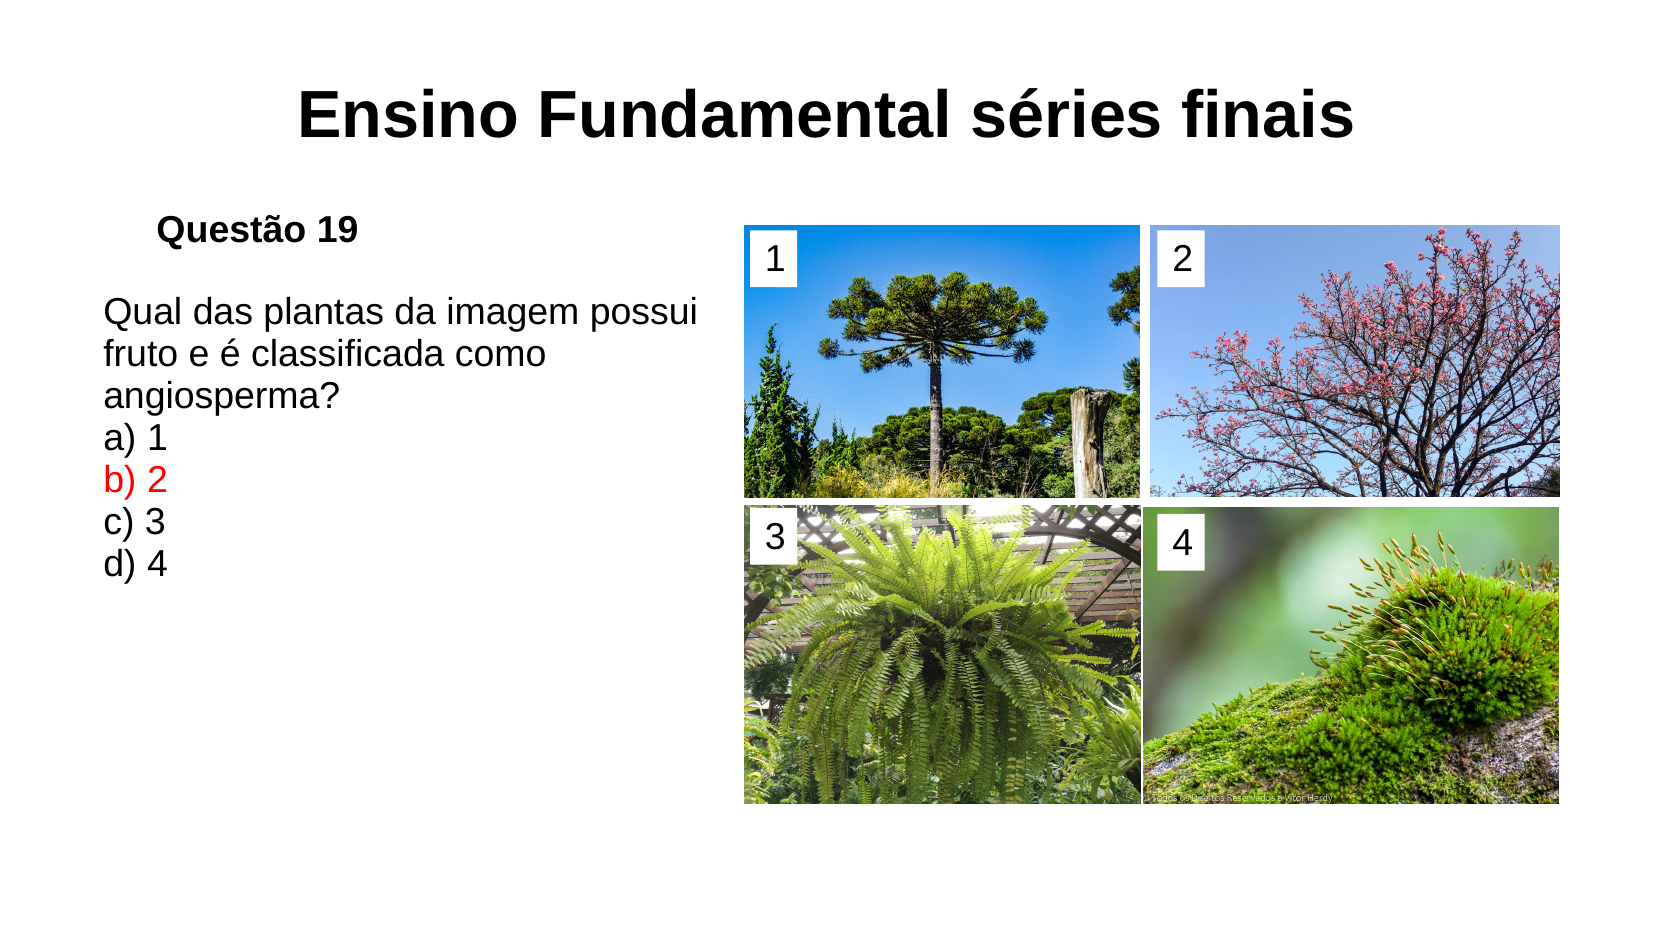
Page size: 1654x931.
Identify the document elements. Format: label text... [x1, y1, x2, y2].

text_box 1 [750, 230, 798, 288]
text_box Qual das plantas da imagem possui fruto e é classificada como angiosperma? a) 1 b) 2 c) 3 d) 4 [88, 283, 786, 593]
text_box Questão 19 [141, 200, 839, 258]
title Ensino Fundamental séries finais [82, 37, 1571, 193]
picture [744, 505, 1141, 804]
picture [1150, 225, 1560, 497]
picture [744, 225, 1140, 498]
picture [1143, 507, 1559, 804]
text_box 3 [750, 507, 798, 565]
text_box 4 [1157, 513, 1205, 571]
text_box 2 [1157, 230, 1205, 288]
